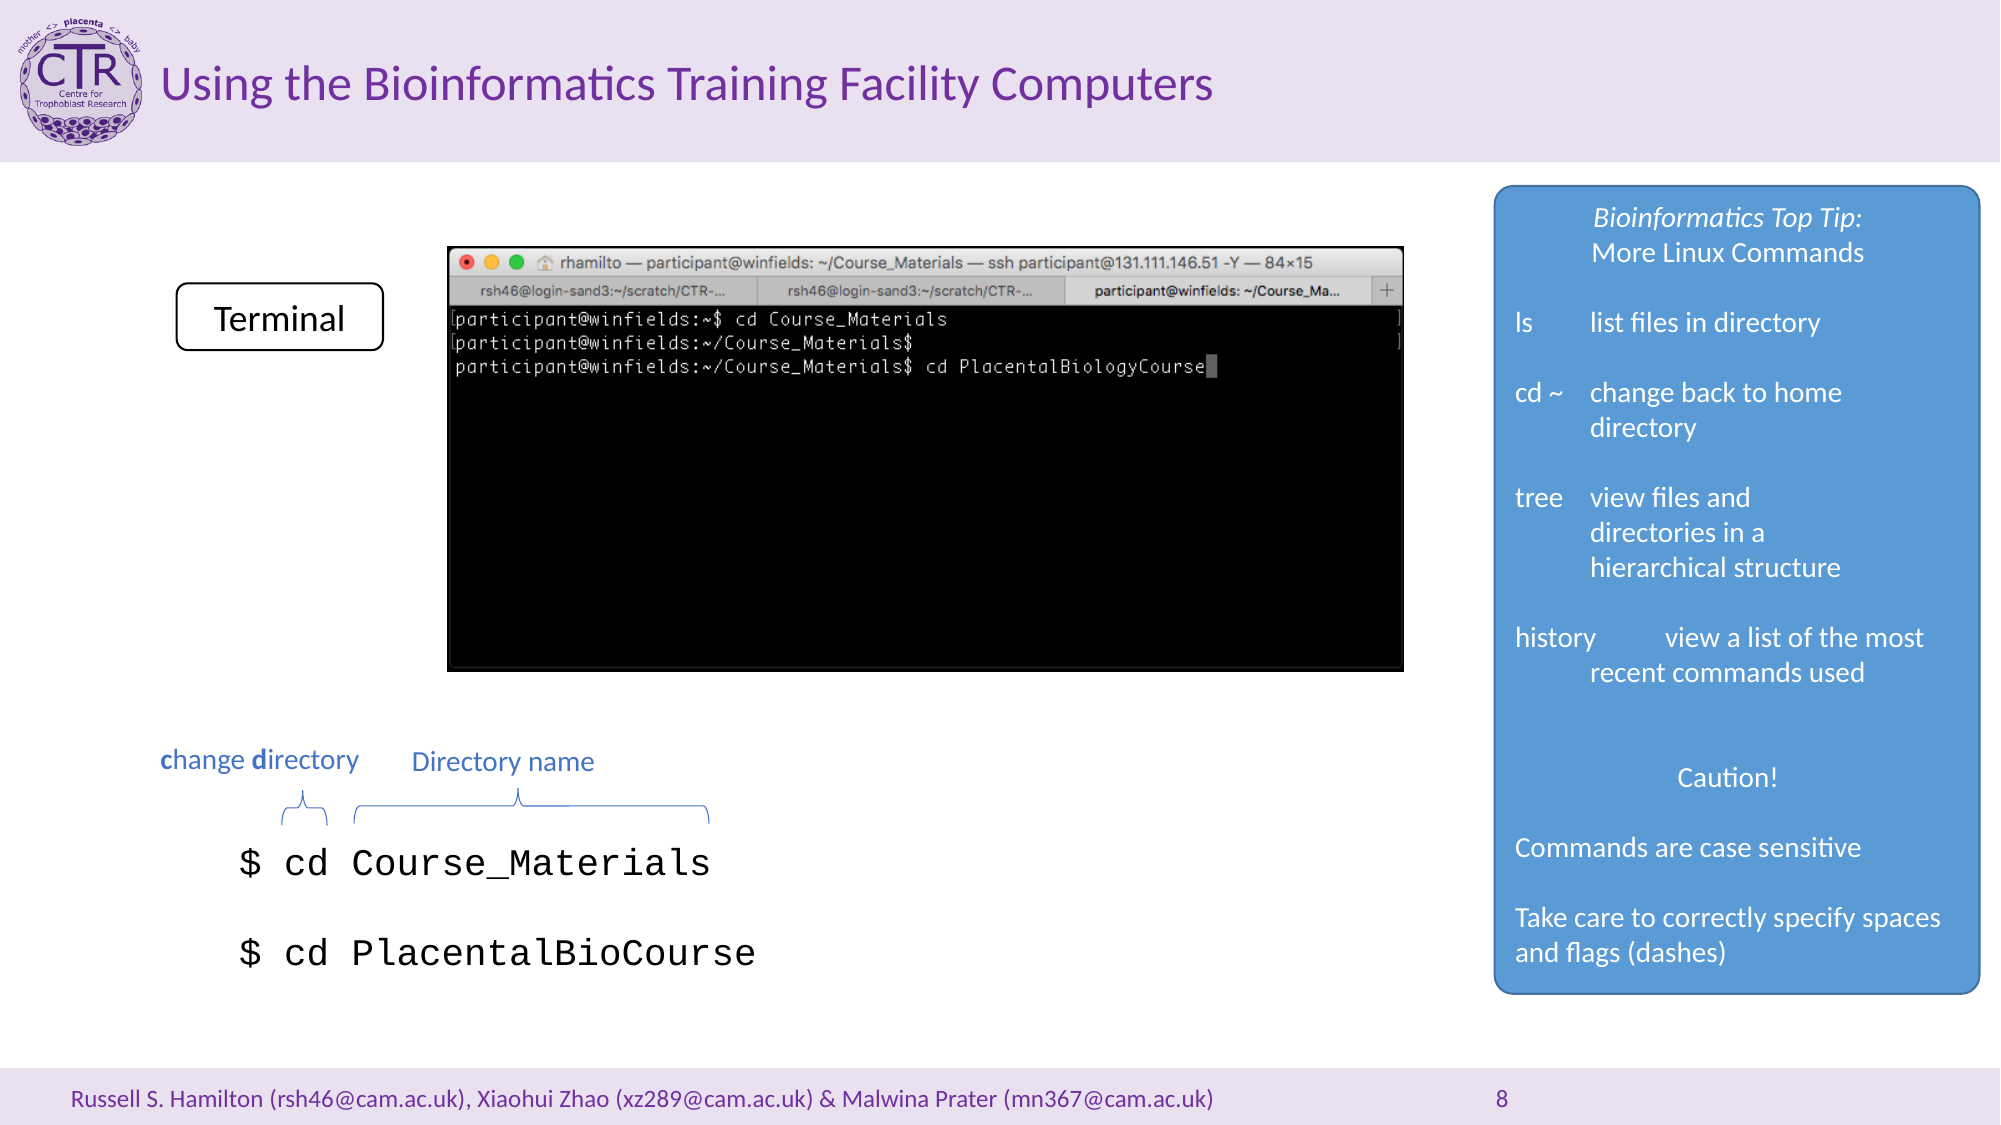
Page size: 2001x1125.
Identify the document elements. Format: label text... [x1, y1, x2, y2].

text_box change directory [145, 732, 377, 784]
text_box Russell S. Hamilton (rsh46@cam.ac.uk), Xiaohui Zhao (xz289@cam.ac.uk) & Malwina Prater (mn367@cam.ac.uk) 8 [56, 1075, 1910, 1120]
text_box [0, 0, 2000, 162]
text_box [0, 1068, 2000, 1125]
text_box Terminal [176, 283, 383, 351]
text_box Directory name [396, 734, 617, 785]
text_box Bioinformatics Top Tip: More Linux Commands ls list files in directory cd ~ change back to home directory tree view files and directories in a hierarchical structure history view a list of the most recent commands used Caution! Commands are case sensitive Take care to correctly specify spaces and flags (dashes) [1494, 186, 1980, 994]
picture [447, 246, 1404, 672]
text_box Using the Bioinformatics Training Facility Computers [145, 43, 1238, 119]
text_box $ cd Course_Materials $ cd PlacentalBioCourse [224, 830, 1224, 980]
